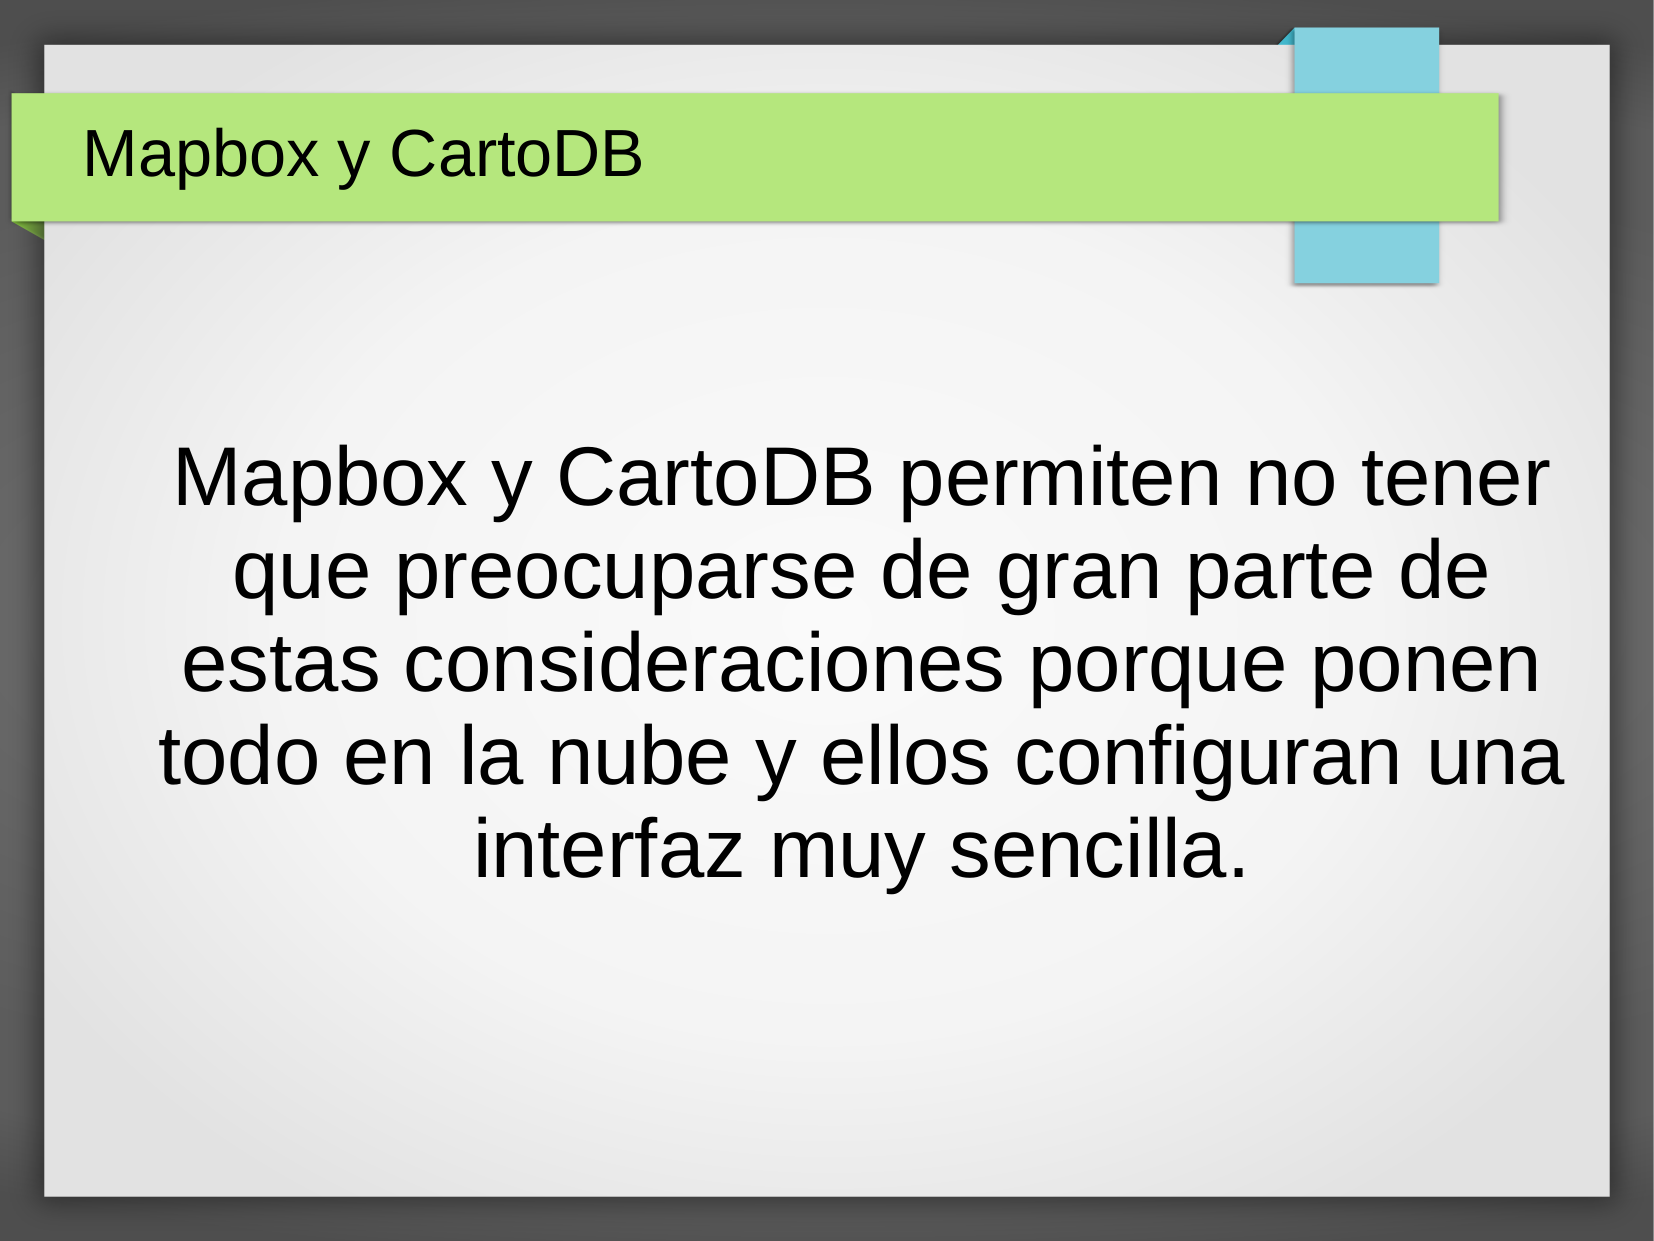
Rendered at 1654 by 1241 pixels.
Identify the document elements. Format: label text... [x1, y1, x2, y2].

title Mapbox y CartoDB [82, 94, 1264, 213]
list Mapbox y CartoDB permiten no tener que preocuparse de gran parte de estas consideraciones porque ponen todo en la nube y ellos configuran una interfaz muy sencilla. [82, 430, 1571, 901]
picture [0, 0, 1654, 1241]
